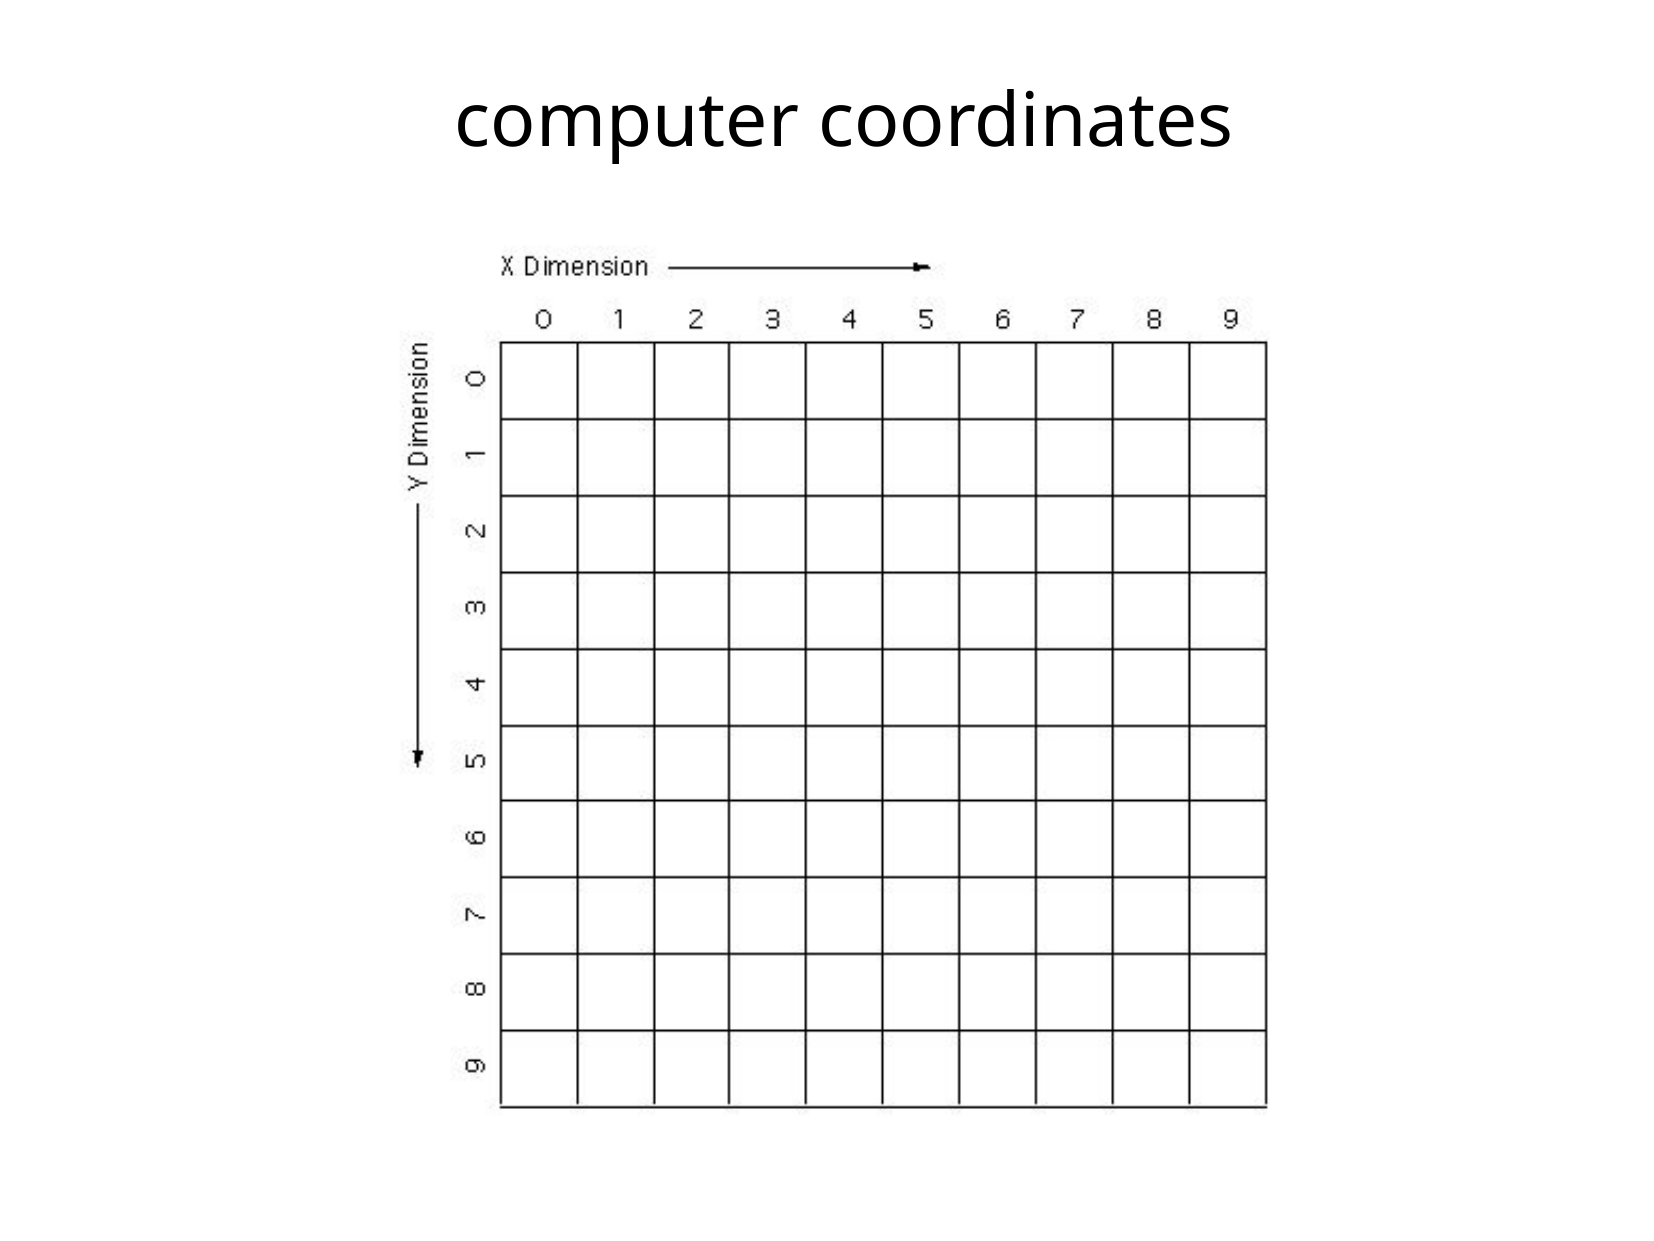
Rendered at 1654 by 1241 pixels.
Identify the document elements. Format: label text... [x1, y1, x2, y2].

title computer coordinates [124, 46, 1530, 187]
picture [332, 227, 1336, 1121]
